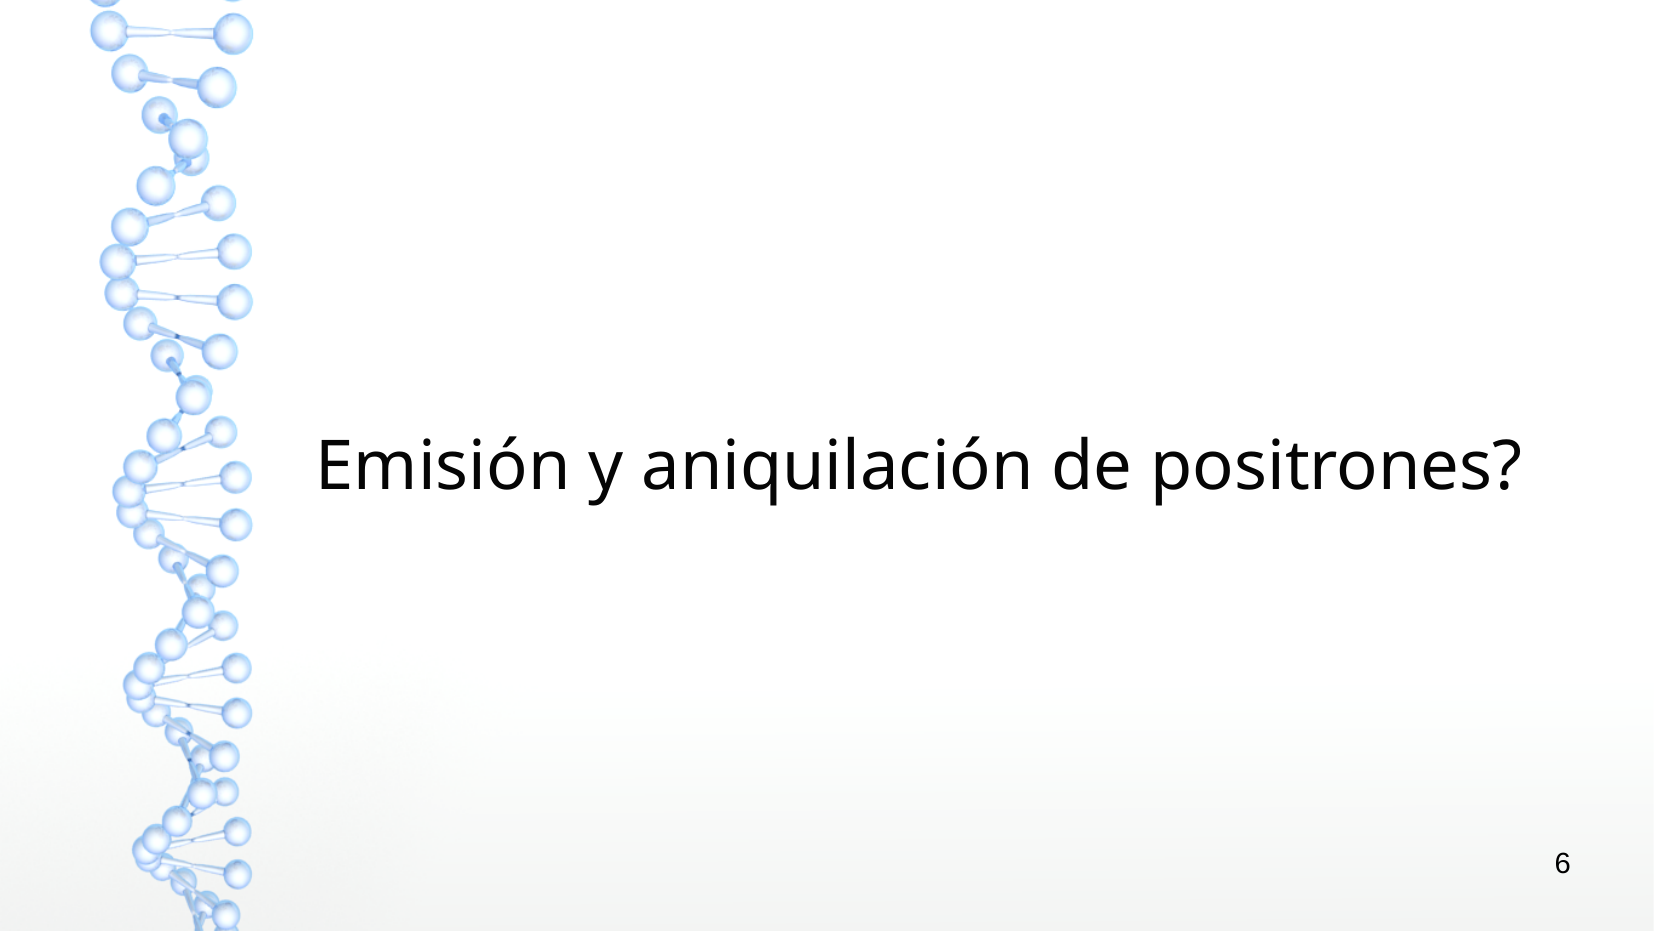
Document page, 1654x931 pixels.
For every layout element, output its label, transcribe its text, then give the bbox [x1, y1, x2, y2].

title Emisión y aniquilación de positrones? [255, 386, 1584, 541]
picture [0, 0, 1654, 931]
